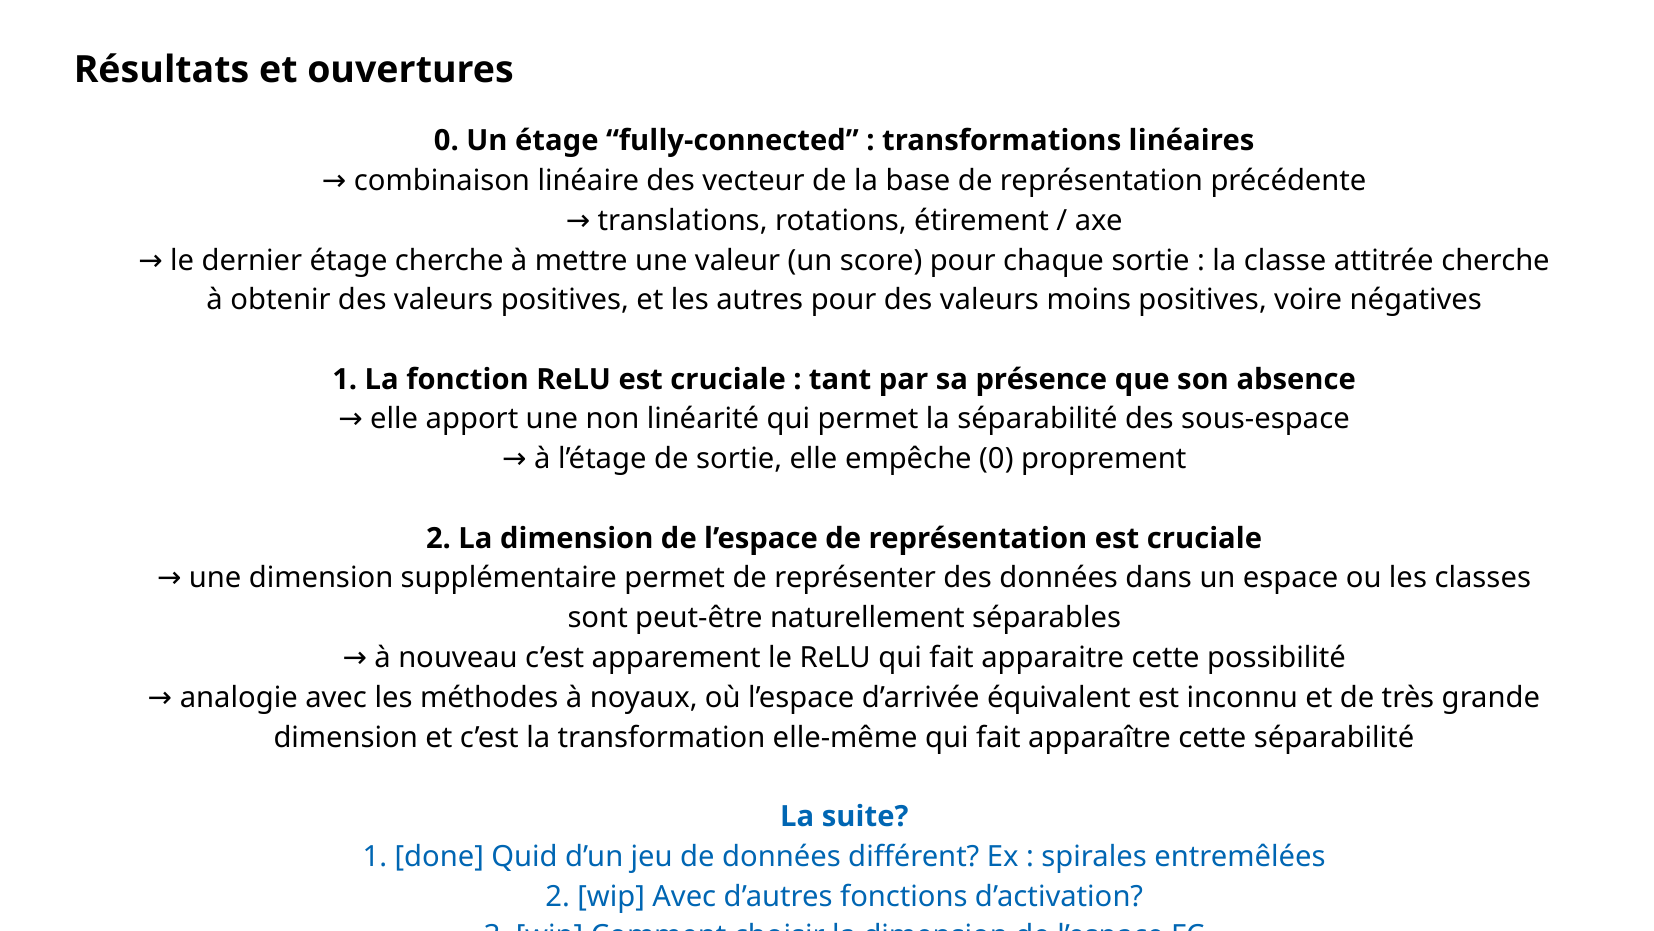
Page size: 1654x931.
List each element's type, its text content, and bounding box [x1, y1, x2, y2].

text_box 0. Un étage “fully-connected” : transformations linéaires → combinaison linéaire des vecteur de la base de représentation précédente → translations, rotations, étirement / axe → le dernier étage cherche à mettre une valeur (un score) pour chaque sortie : la classe attitrée cherche à obtenir des valeurs positives, et les autres pour des valeurs moins positives, voire négatives 1. La fonction ReLU est cruciale : tant par sa présence que son absence → elle apport une non linéarité qui permet la séparabilité des sous-espace → à l’étage de sortie, elle empêche (0) proprement 2. La dimension de l’espace de représentation est cruciale → une dimension supplémentaire permet de représenter des données dans un espace ou les classes sont peut-être naturellement séparables → à nouveau c’est apparement le ReLU qui fait apparaitre cette possibilité → analogie avec les méthodes à noyaux, où l’espace d’arrivée équivalent est inconnu et de très grande dimension et c’est la transformation elle-même qui fait apparaître cette séparabilité La suite? 1. [done] Quid d’un jeu de données différent? Ex : spirales entremêlées 2. [wip] Avec d’autres fonctions d’activation? 3. [wip] Comment choisir la dimension de l’espace FC 4. [wip] Combien de couches FC nécessaires? (ici 1 ok, mais pour d’autres problèmes?) 5. [done] utiliser des leaky-relu pour étudier le cas des ReLU morte 6. [done] réduire le nombre de points (20 pts vs 17 params) pour mettre en diffculté l’apprentissage [118, 112, 1571, 914]
text_box Résultats et ouvertures [59, 35, 1536, 93]
